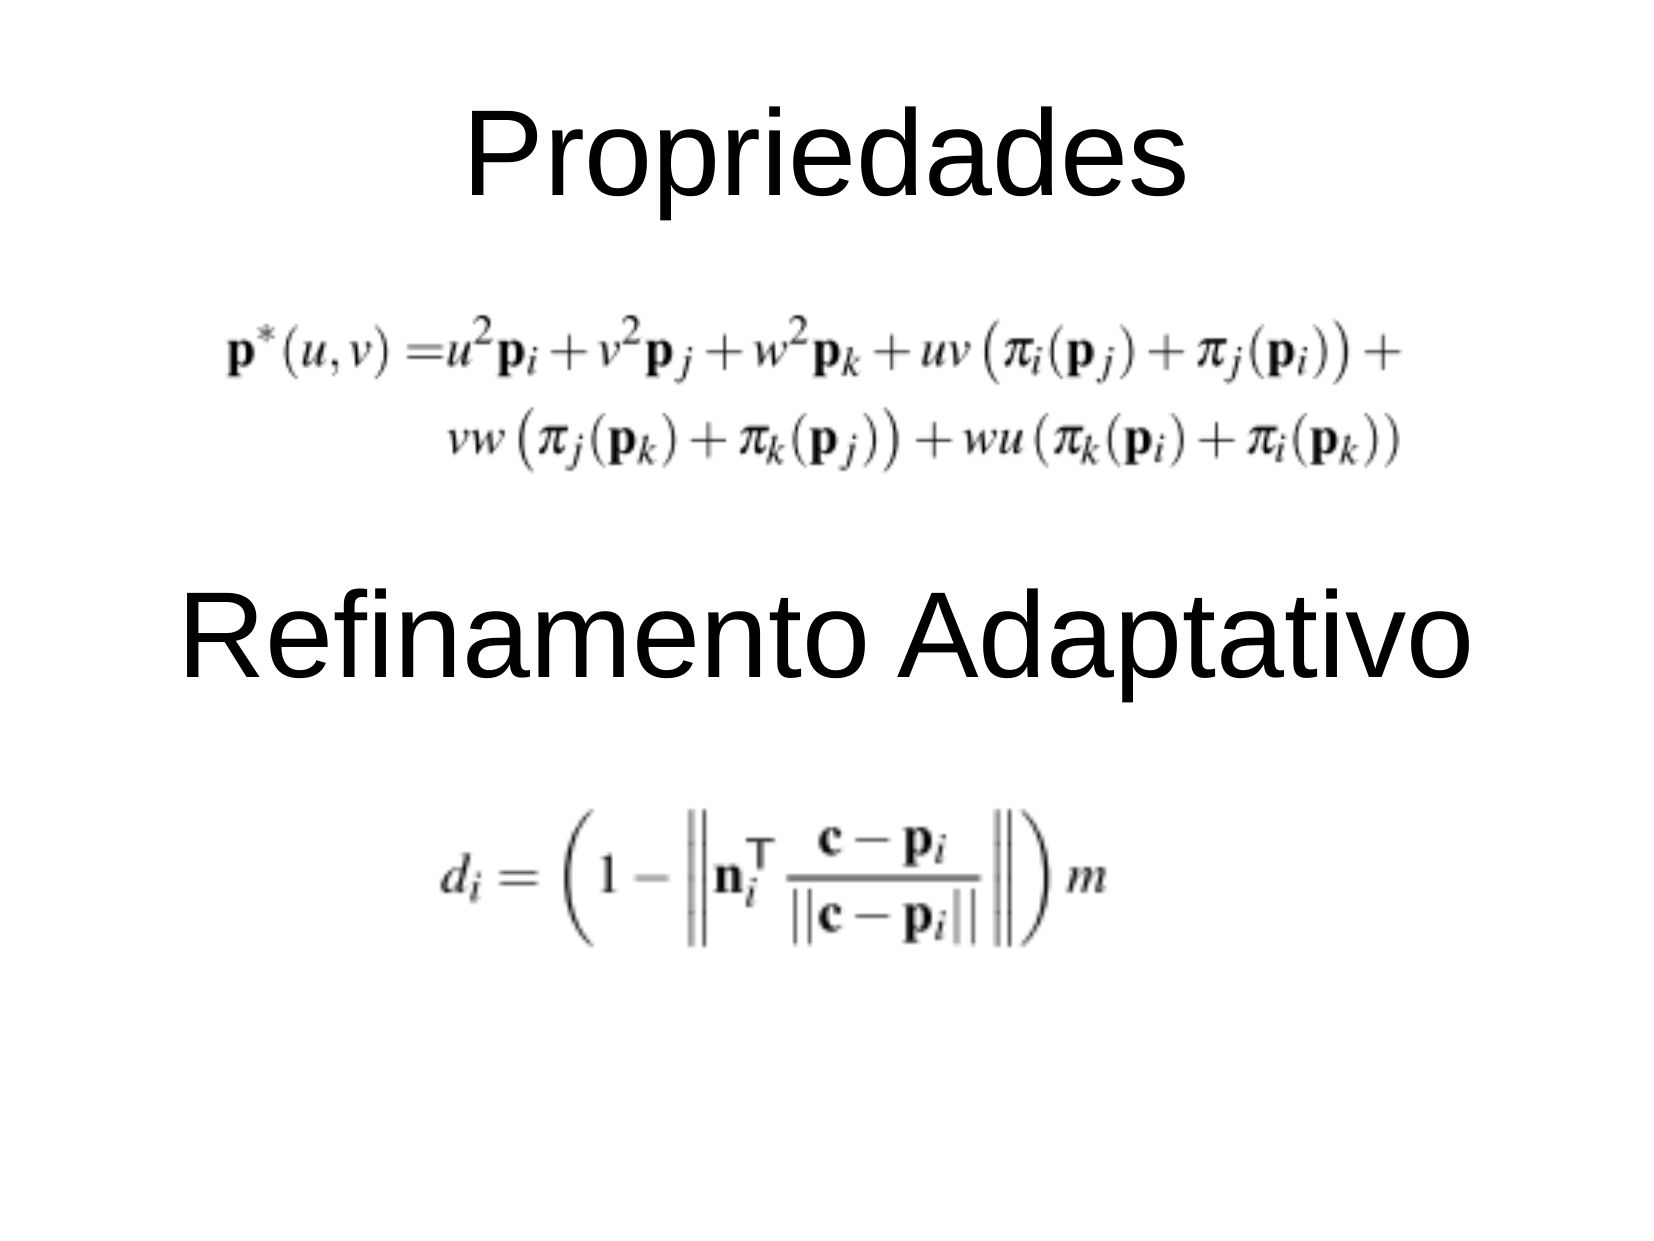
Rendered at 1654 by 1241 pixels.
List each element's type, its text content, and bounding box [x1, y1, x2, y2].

picture [318, 803, 1206, 981]
title Propriedades [82, 49, 1571, 257]
title Refinamento Adaptativo [82, 531, 1571, 739]
picture [141, 283, 1489, 508]
